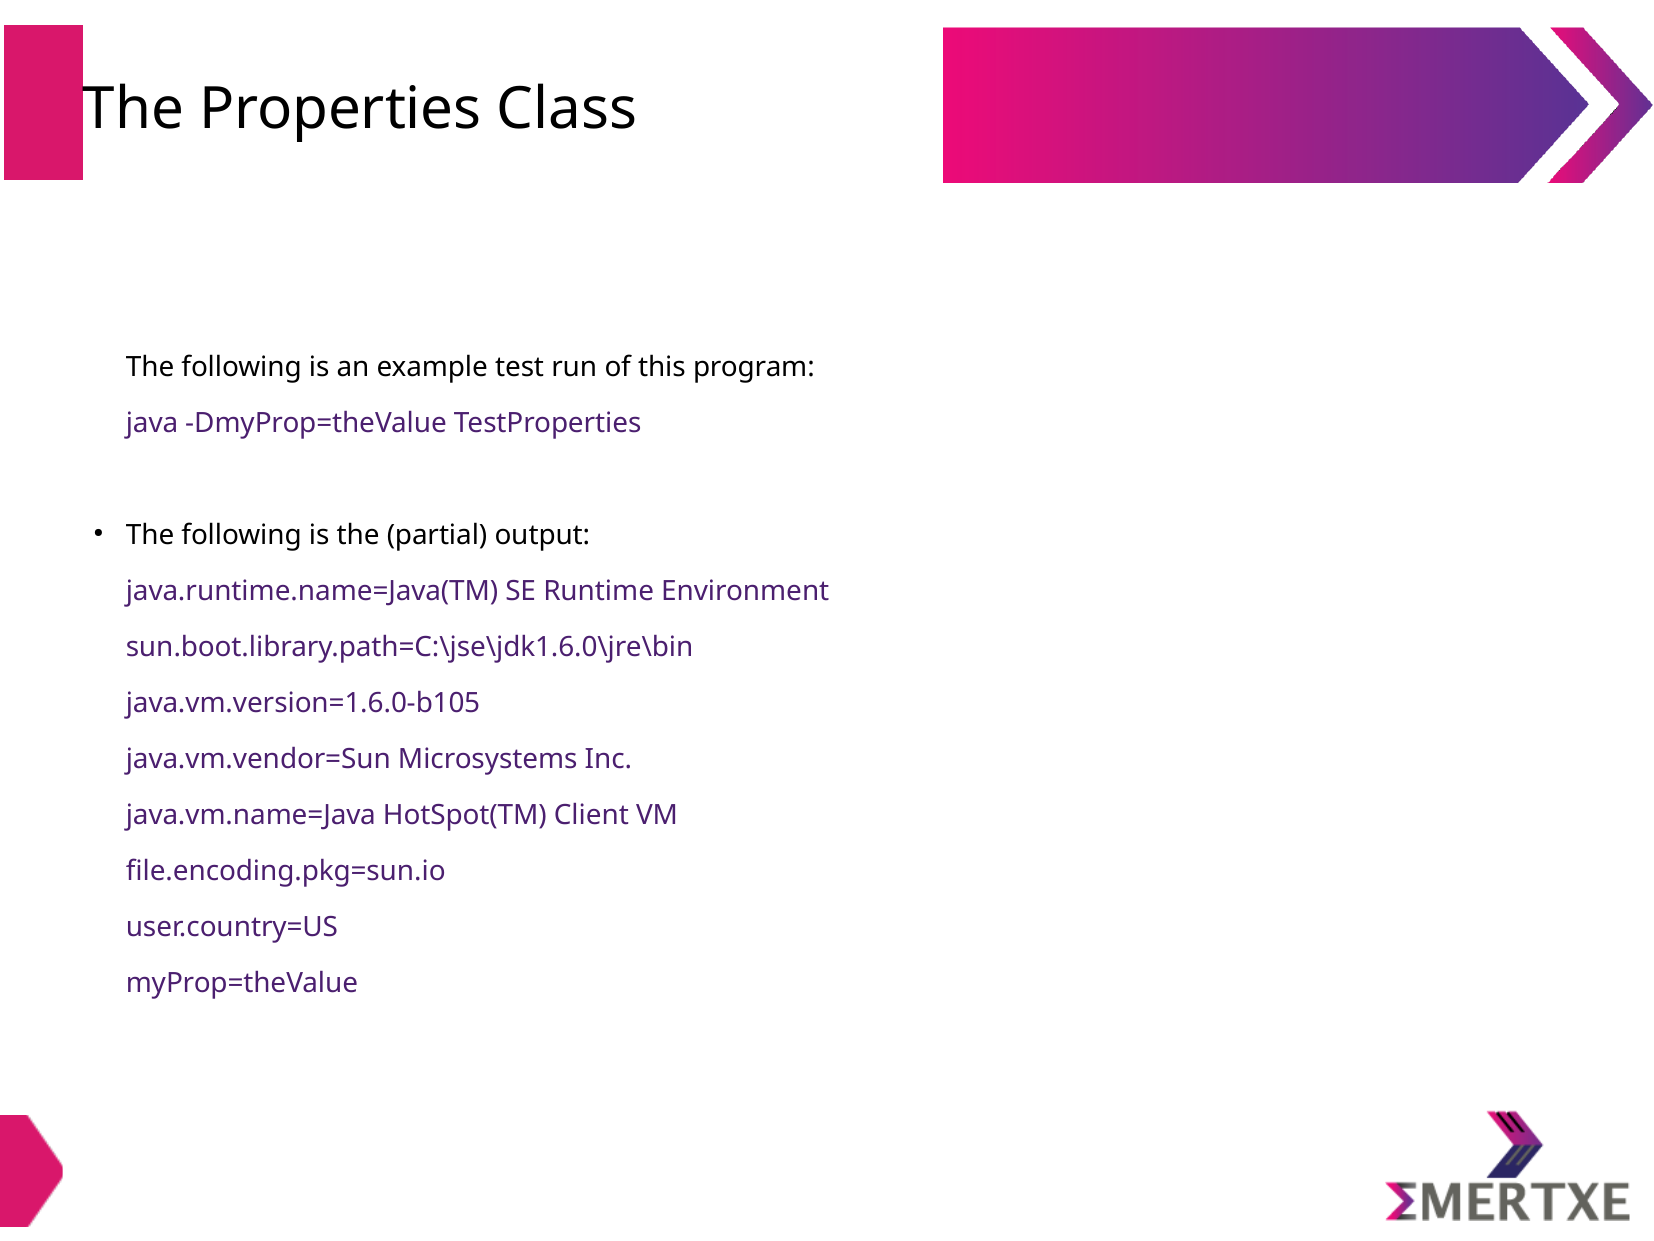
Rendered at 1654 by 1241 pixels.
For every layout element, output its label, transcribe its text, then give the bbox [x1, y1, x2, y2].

picture [1385, 1107, 1631, 1221]
title The Properties Class [82, 2, 1571, 210]
list The following is an example test run of this program: java -DmyProp=theValue TestProperties The following is the (partial) output: java.runtime.name=Java(TM) SE Runtime Environment sun.boot.library.path=C:\jse\jdk1.6.0\jre\bin java.vm.version=1.6.0-b105 java.vm.vendor=Sun Microsystems Inc. java.vm.name=Java HotSpot(TM) Client VM file.encoding.pkg=sun.io user.country=US myProp=theValue [82, 290, 1571, 1010]
picture [1571, 27, 1653, 183]
